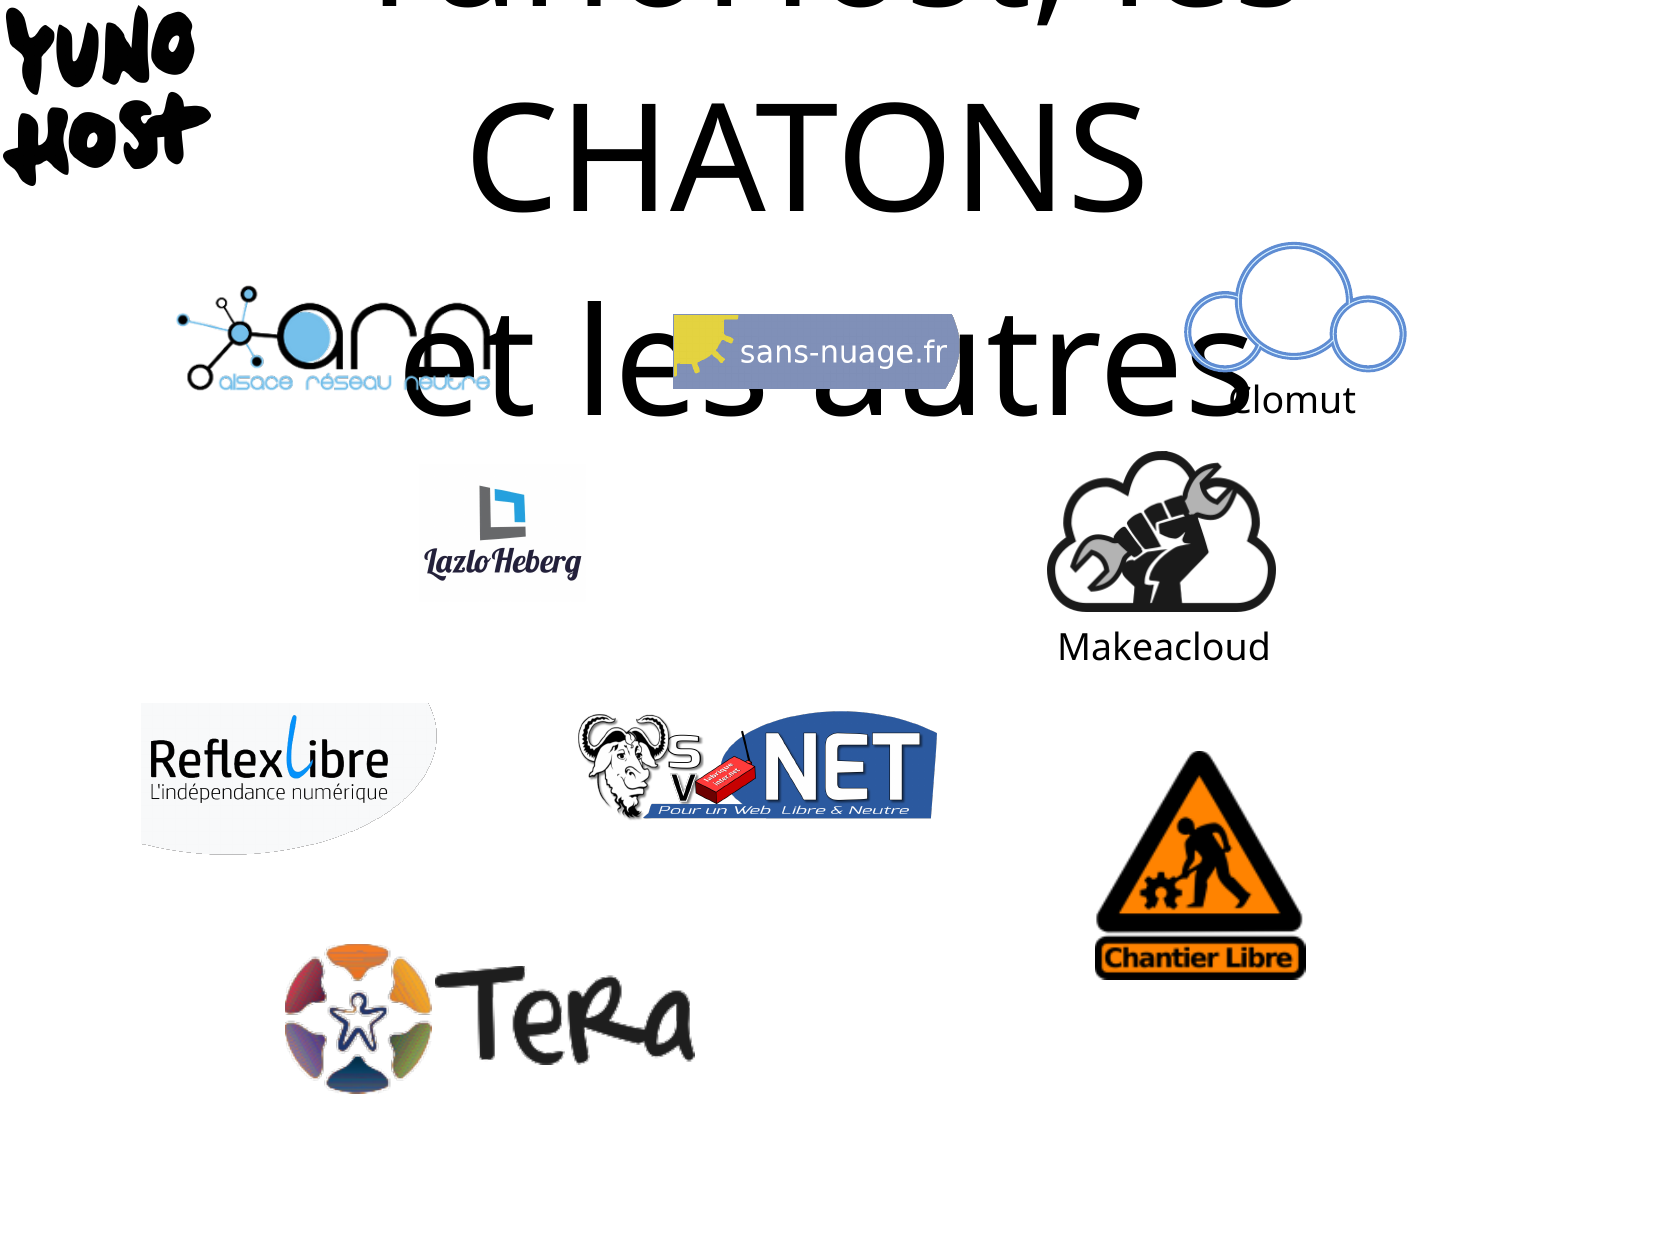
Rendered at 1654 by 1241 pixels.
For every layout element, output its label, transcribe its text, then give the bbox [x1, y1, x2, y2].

picture [569, 703, 937, 827]
picture [1047, 451, 1276, 612]
text_box Makeacloud [1014, 612, 1315, 675]
picture [3, 5, 211, 186]
picture [673, 314, 961, 389]
picture [419, 464, 586, 602]
picture [1184, 241, 1407, 366]
picture [175, 285, 491, 391]
text_box Clomut [1142, 366, 1443, 428]
picture [435, 966, 695, 1066]
picture [1095, 751, 1306, 980]
picture [141, 703, 438, 857]
picture [285, 944, 432, 1094]
title YunoHost, les CHATONS et les autres [82, 49, 1571, 257]
